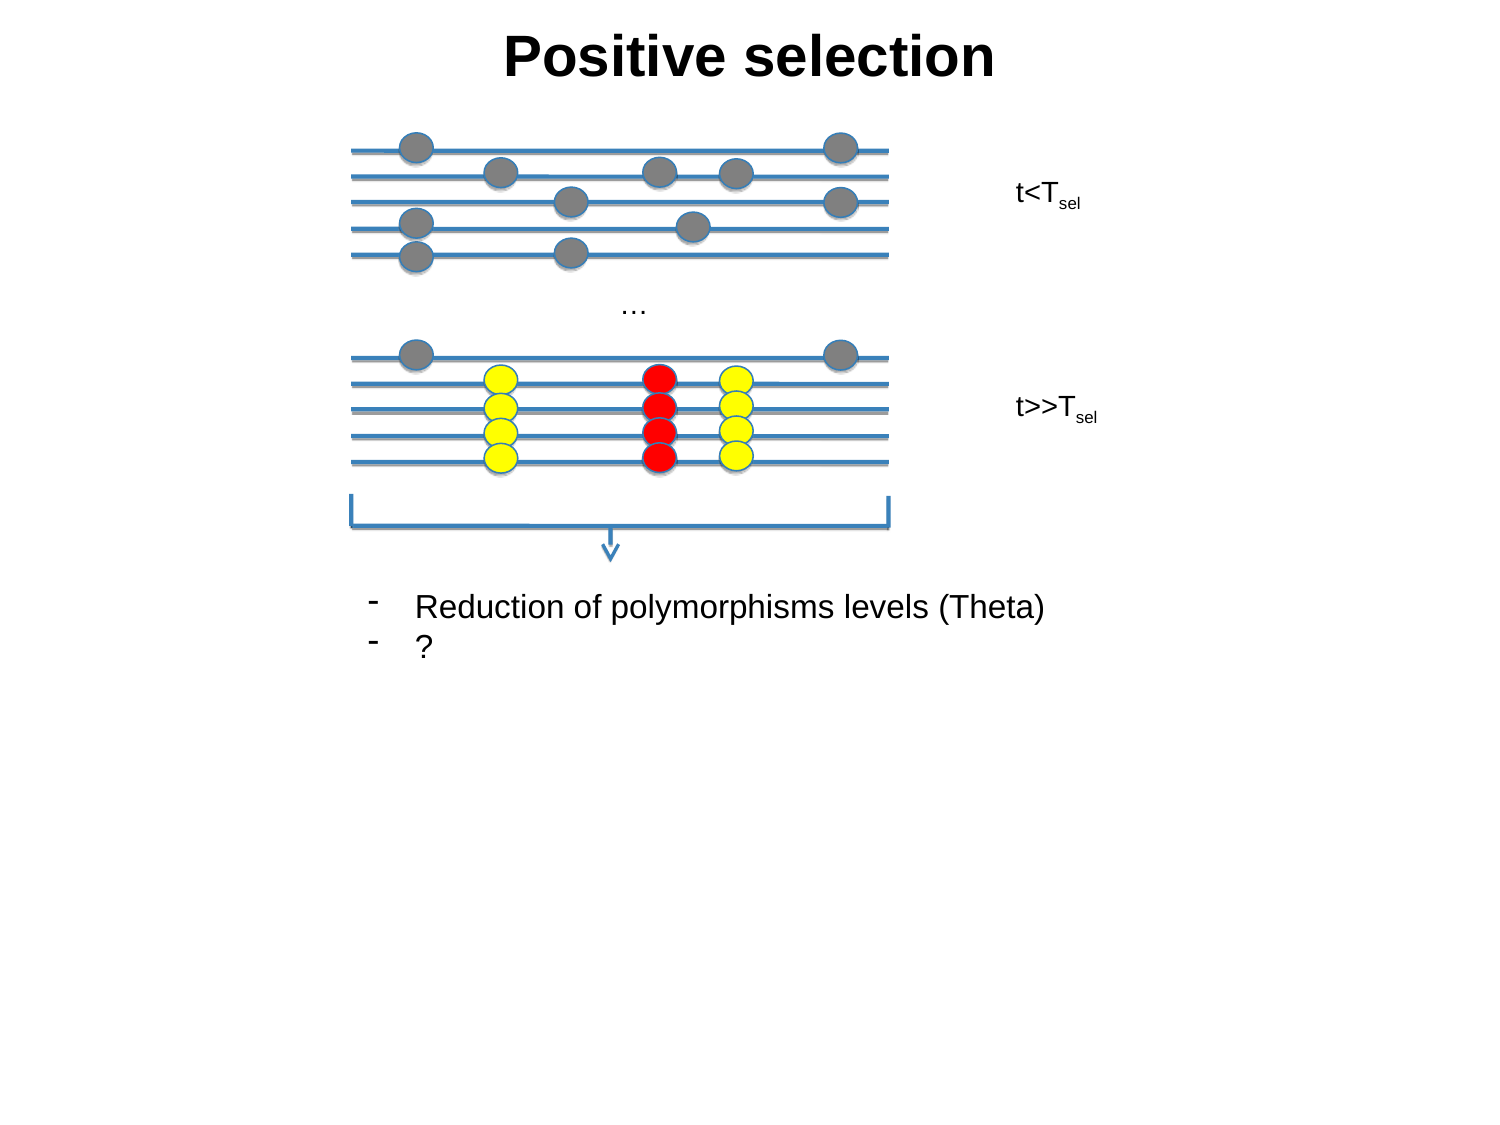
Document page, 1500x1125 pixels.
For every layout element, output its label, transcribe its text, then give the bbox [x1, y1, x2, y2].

text_box t<Tsel [1001, 165, 1163, 221]
title Positive selection [75, 3, 1425, 103]
text_box [399, 132, 434, 163]
text_box t>>Tsel [1001, 379, 1163, 435]
text_box [719, 158, 754, 189]
text_box [823, 133, 858, 163]
text_box [719, 366, 754, 471]
text_box Reduction of polymorphisms levels (Theta) ? [353, 577, 1062, 673]
text_box [823, 187, 858, 218]
text_box … [604, 278, 664, 328]
text_box [399, 241, 434, 272]
text_box [484, 157, 518, 188]
text_box [484, 365, 518, 474]
text_box [823, 340, 858, 371]
text_box [642, 364, 677, 473]
text_box [399, 208, 434, 239]
text_box [399, 340, 434, 370]
text_box [554, 238, 589, 268]
text_box [554, 187, 589, 217]
text_box [642, 157, 677, 188]
text_box [676, 212, 711, 242]
